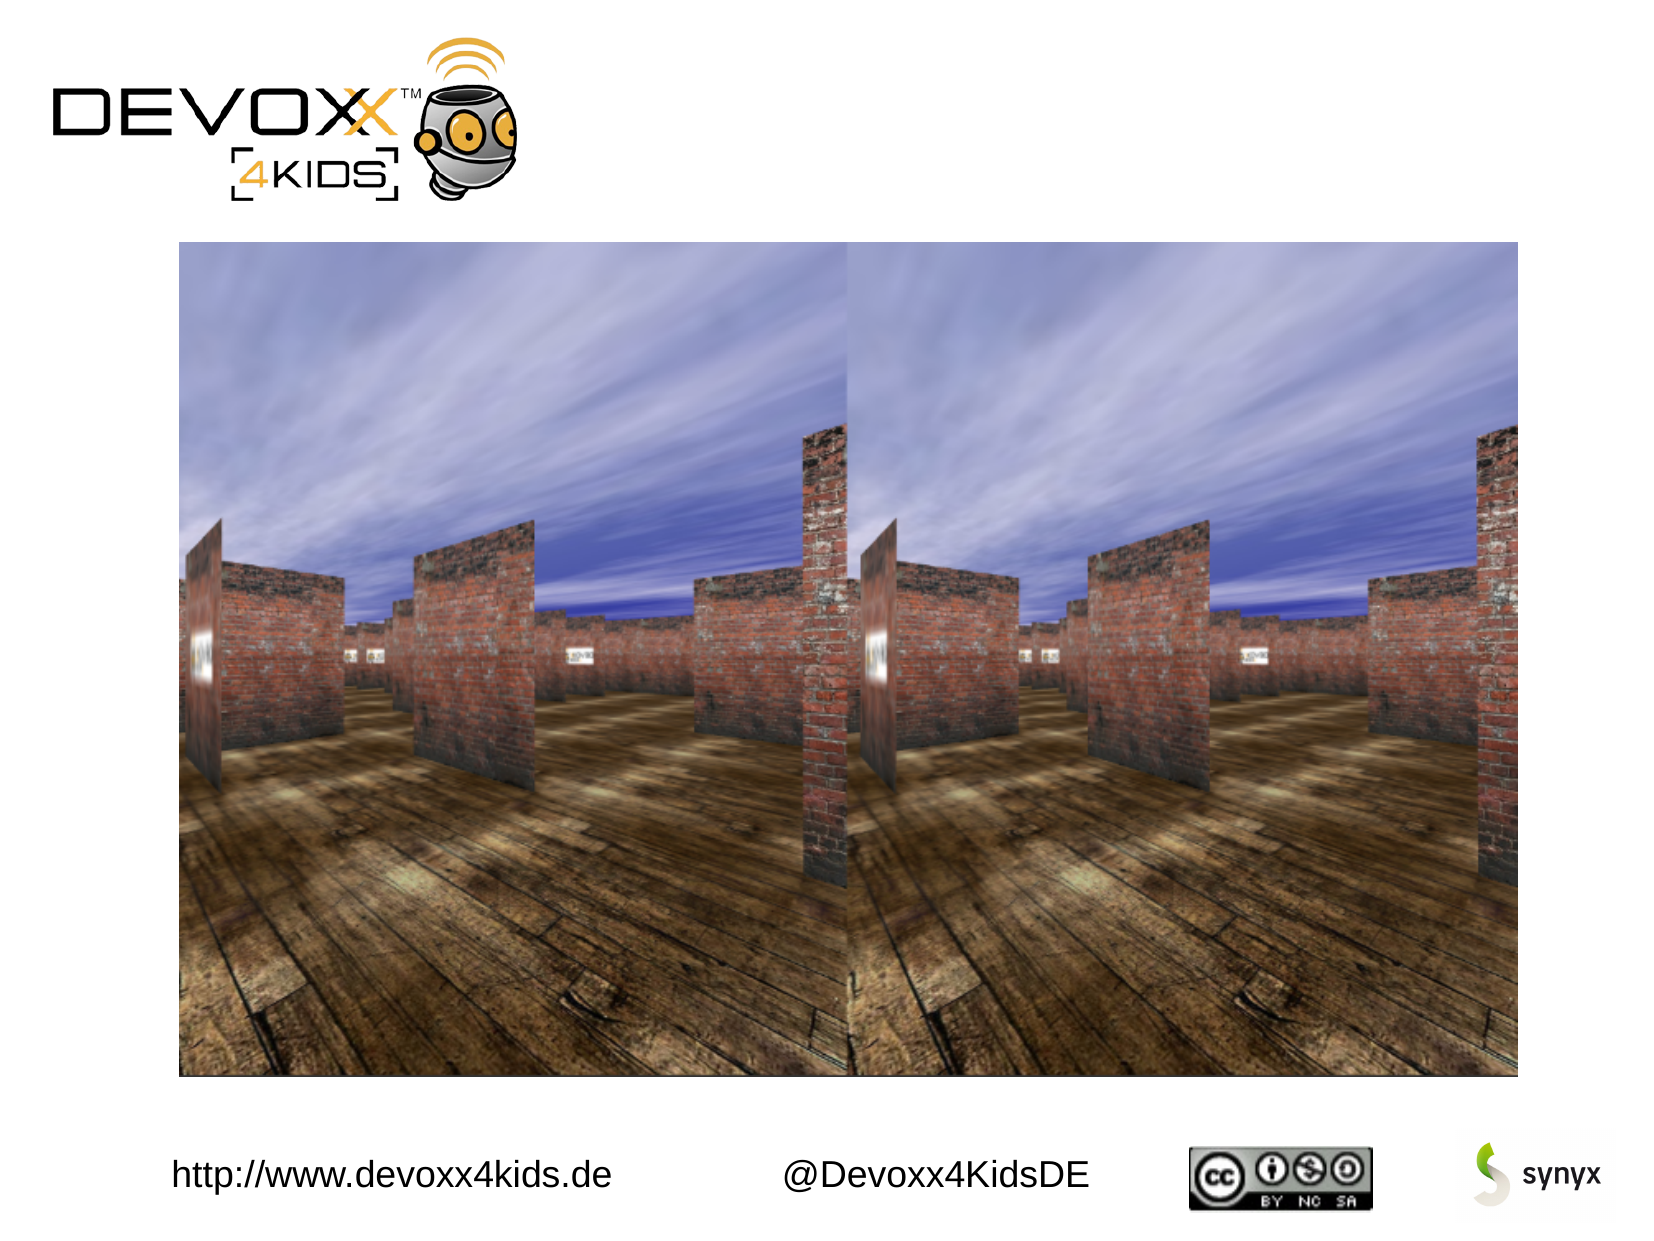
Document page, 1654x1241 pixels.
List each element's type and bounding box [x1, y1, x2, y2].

picture [1189, 1146, 1373, 1213]
picture [53, 37, 517, 201]
picture [179, 242, 1518, 1077]
picture [1455, 1128, 1616, 1223]
